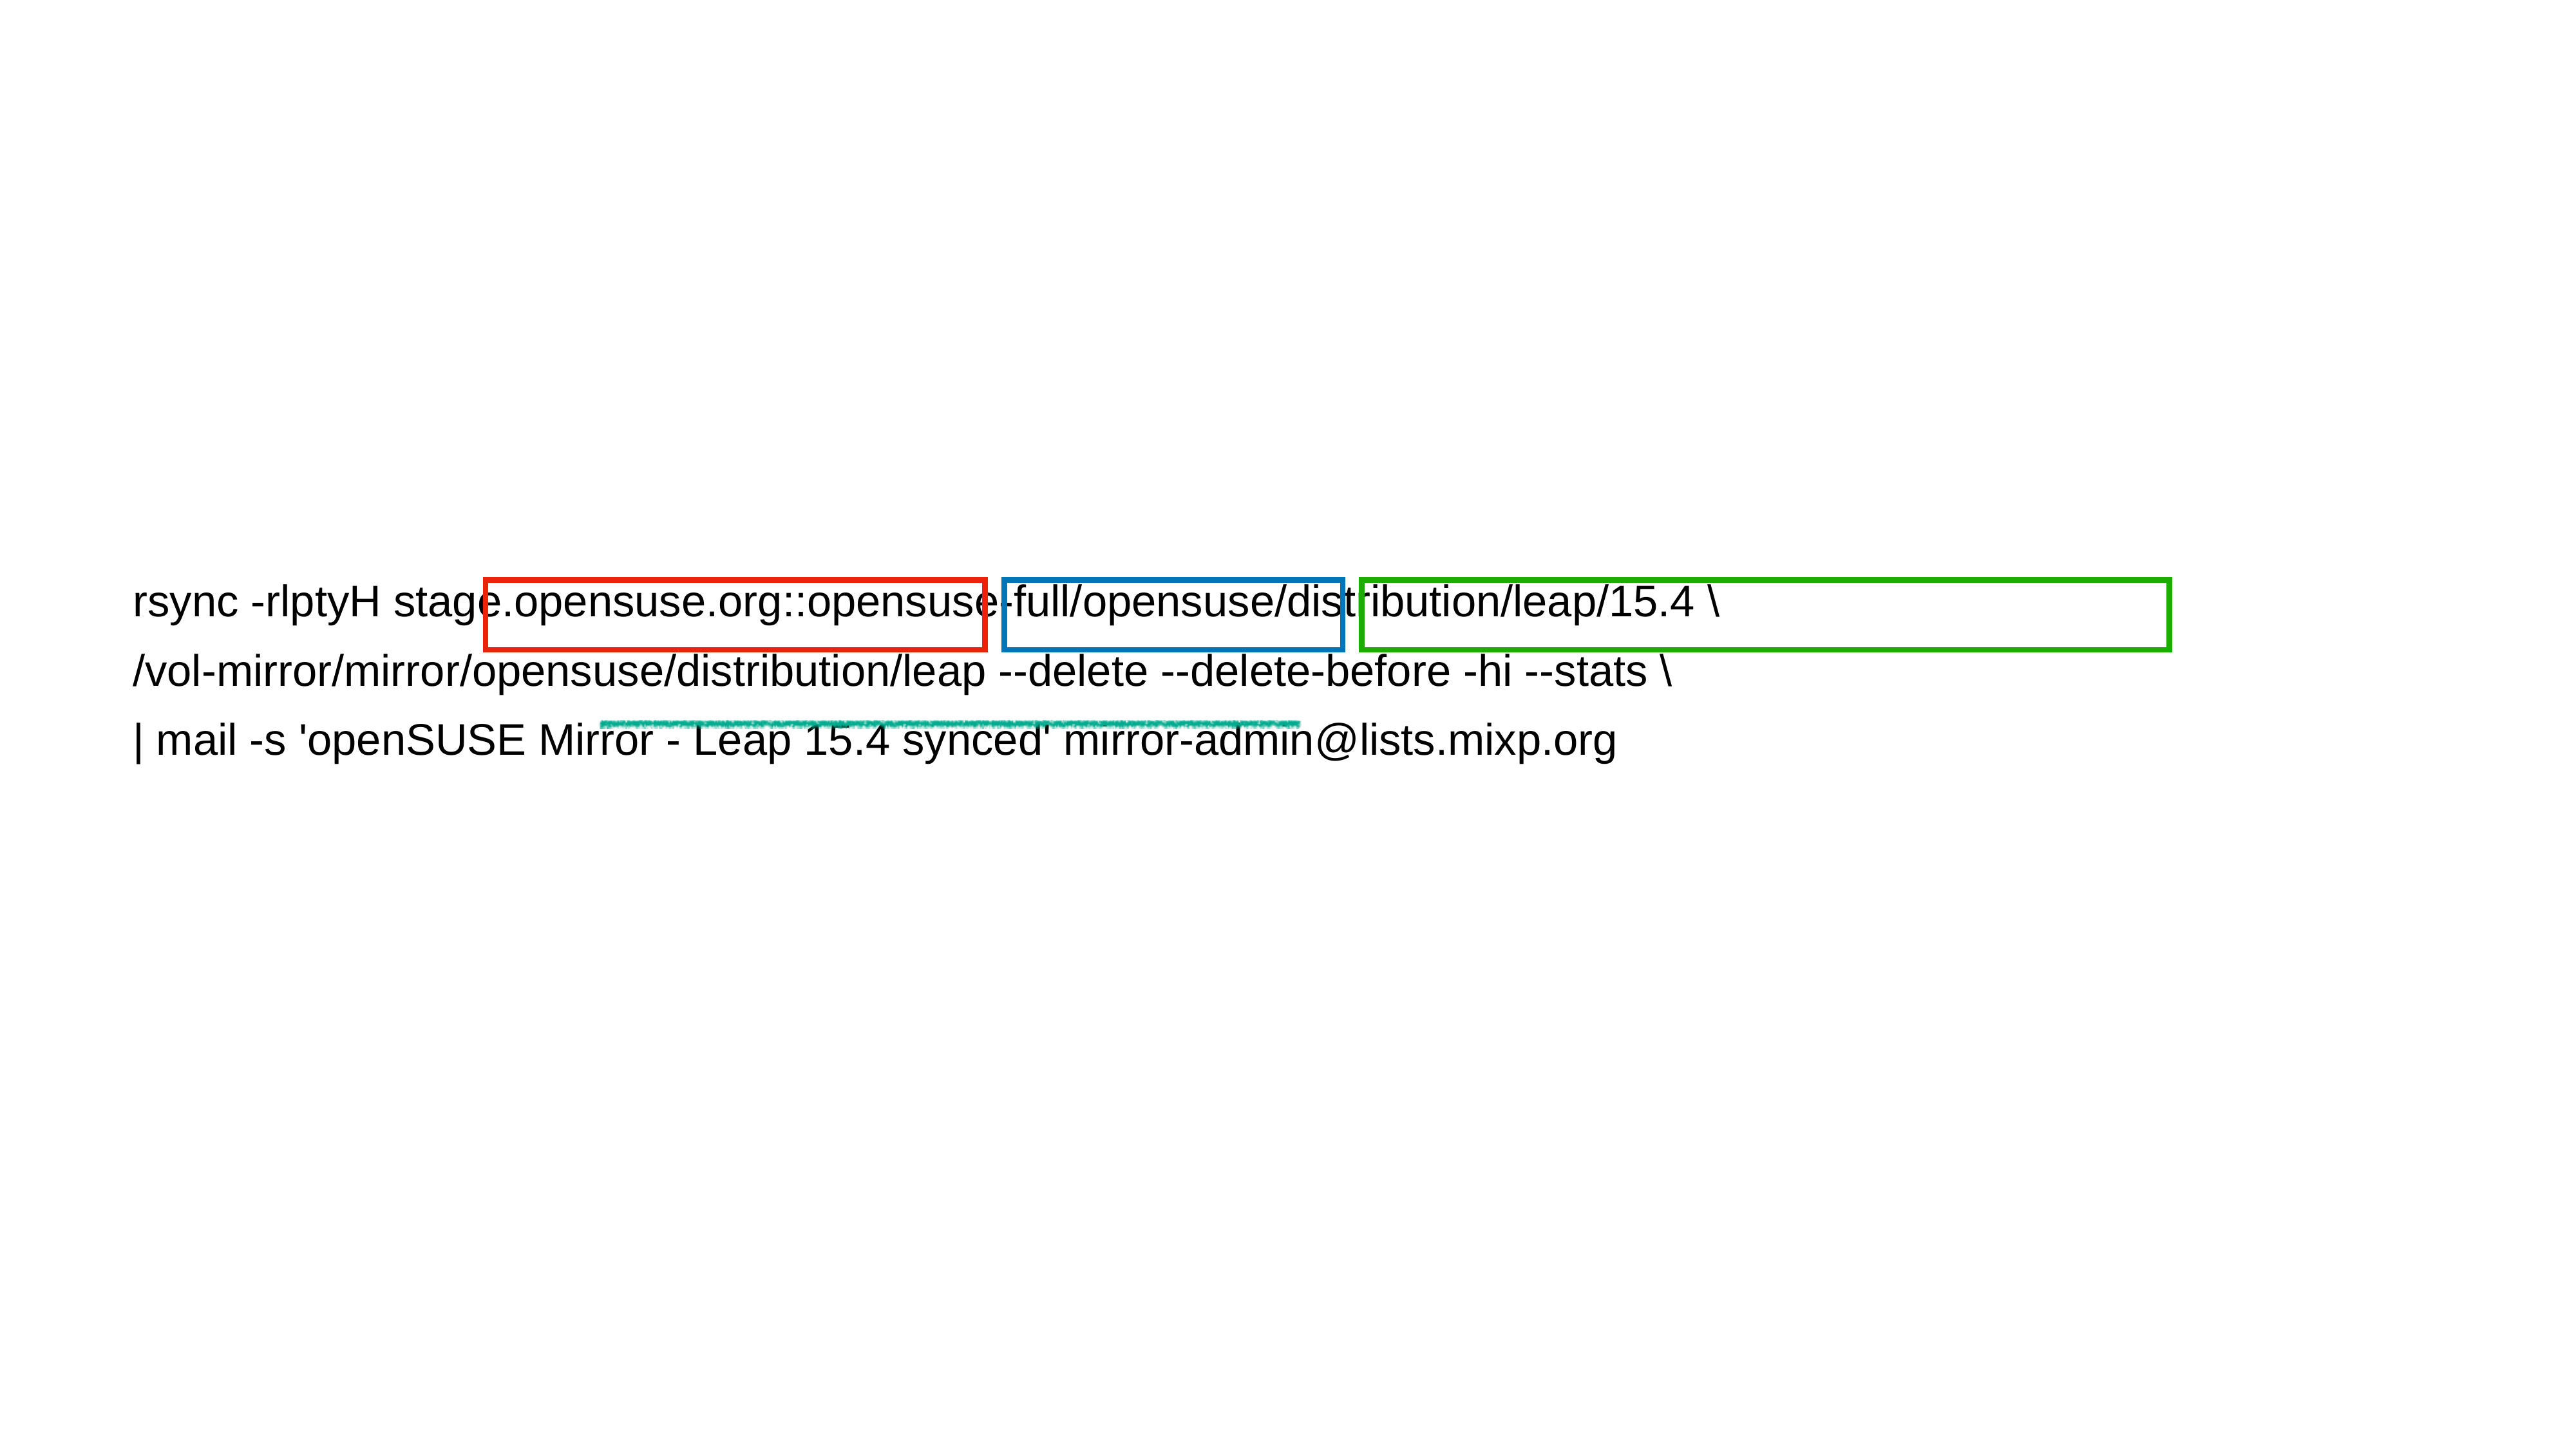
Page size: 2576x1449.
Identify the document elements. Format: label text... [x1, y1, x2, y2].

list rsync -rlptyH stage.opensuse.org::opensuse-full/opensuse/distribution/leap/15.4 \ /vol-mirror/mirror/opensuse/distribution/leap --delete --delete-before -hi --stats \ | mail -s 'openSUSE Mirror - Leap 15.4 synced' mirror-admin@lists.mixp.org [1365, 583, 2166, 647]
picture [595, 720, 1306, 729]
list rsync -rlptyH stage.opensuse.org::opensuse-full/opensuse/distribution/leap/15.4 \ /vol-mirror/mirror/opensuse/distribution/leap --delete --delete-before -hi --stats \ | mail -s 'openSUSE Mirror - Leap 15.4 synced' mirror-admin@lists.mixp.org [488, 583, 982, 647]
list rsync -rlptyH stage.opensuse.org::opensuse-full/opensuse/distribution/leap/15.4 \ /vol-mirror/mirror/opensuse/distribution/leap --delete --delete-before -hi --stats \ | mail -s 'openSUSE Mirror - Leap 15.4 synced' mirror-admin@lists.mixp.org [127, 577, 2449, 800]
list rsync -rlptyH stage.opensuse.org::opensuse-full/opensuse/distribution/leap/15.4 \ /vol-mirror/mirror/opensuse/distribution/leap --delete --delete-before -hi --stats \ | mail -s 'openSUSE Mirror - Leap 15.4 synced' mirror-admin@lists.mixp.org [1007, 583, 1340, 647]
